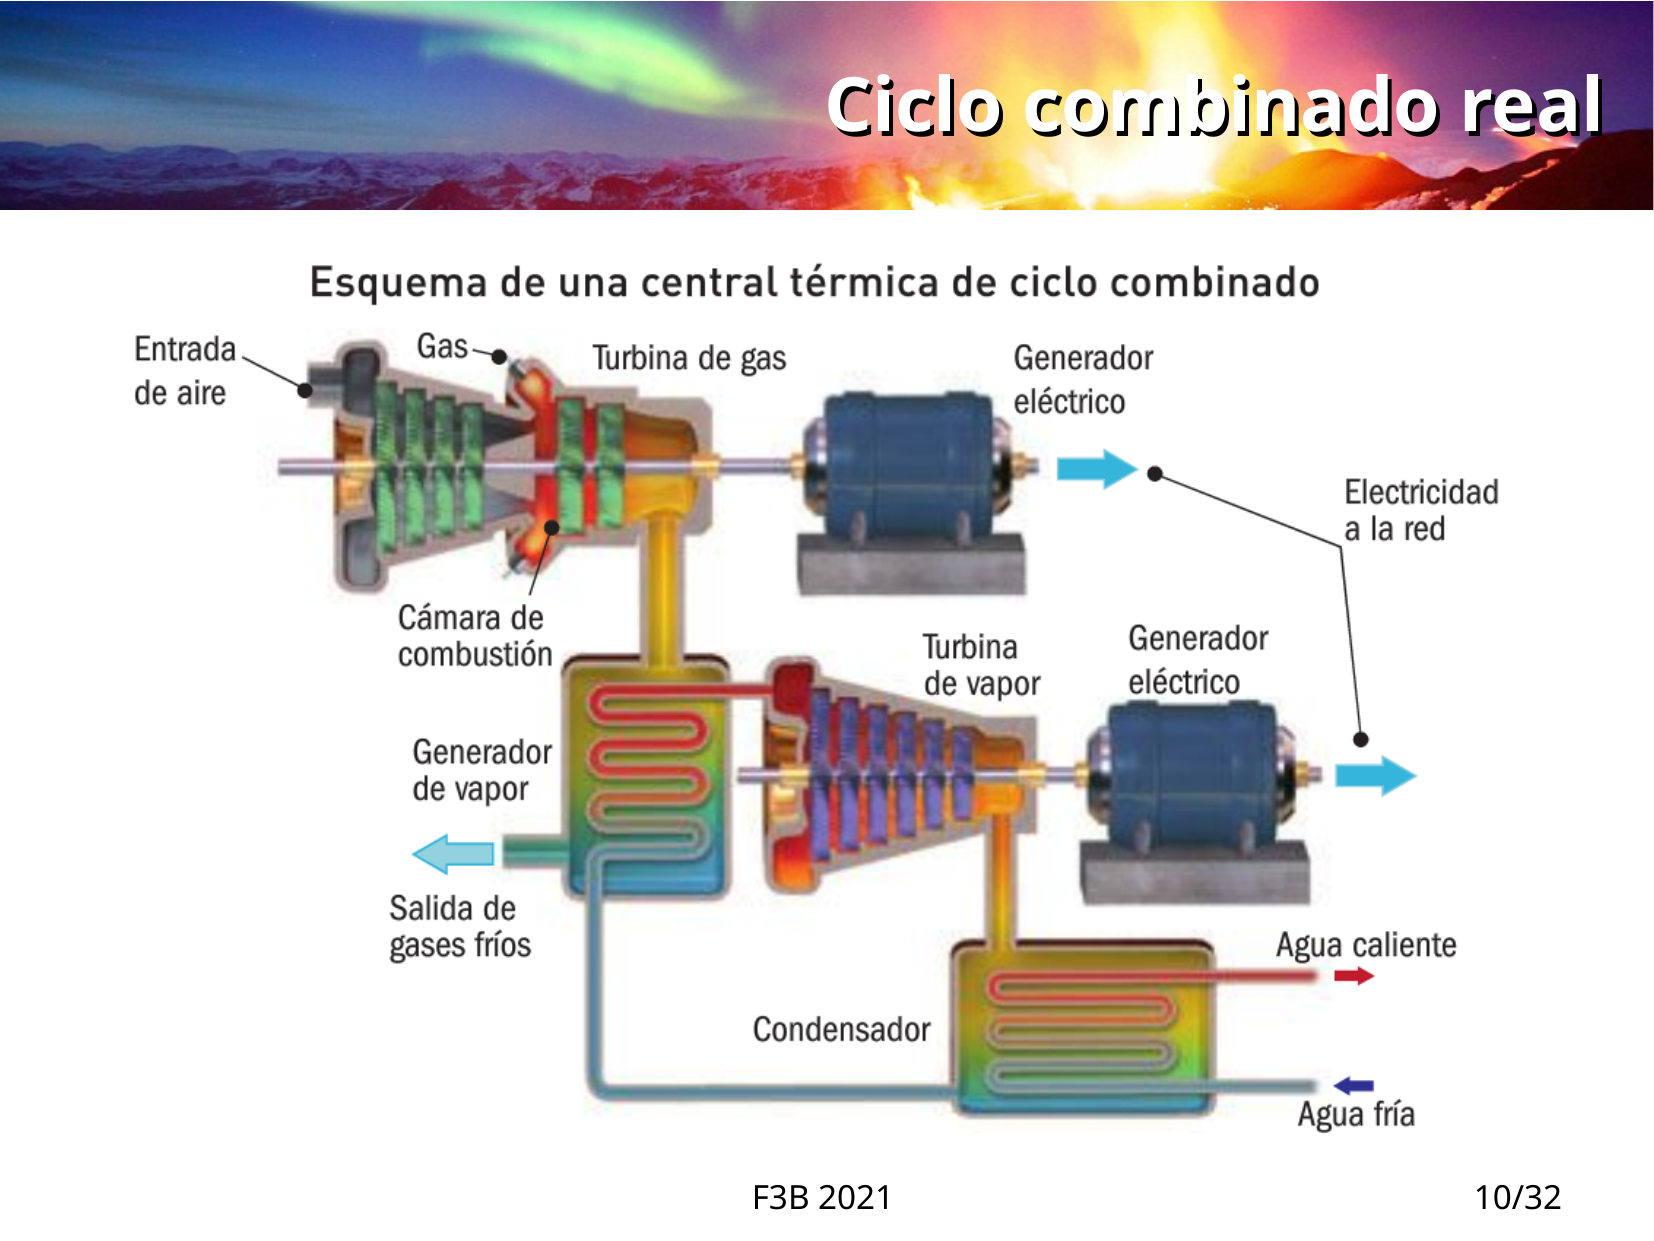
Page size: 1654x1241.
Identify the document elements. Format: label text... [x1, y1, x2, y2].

title Ciclo combinado real [45, 15, 1606, 191]
picture [121, 254, 1529, 1156]
picture [0, 1, 1654, 210]
